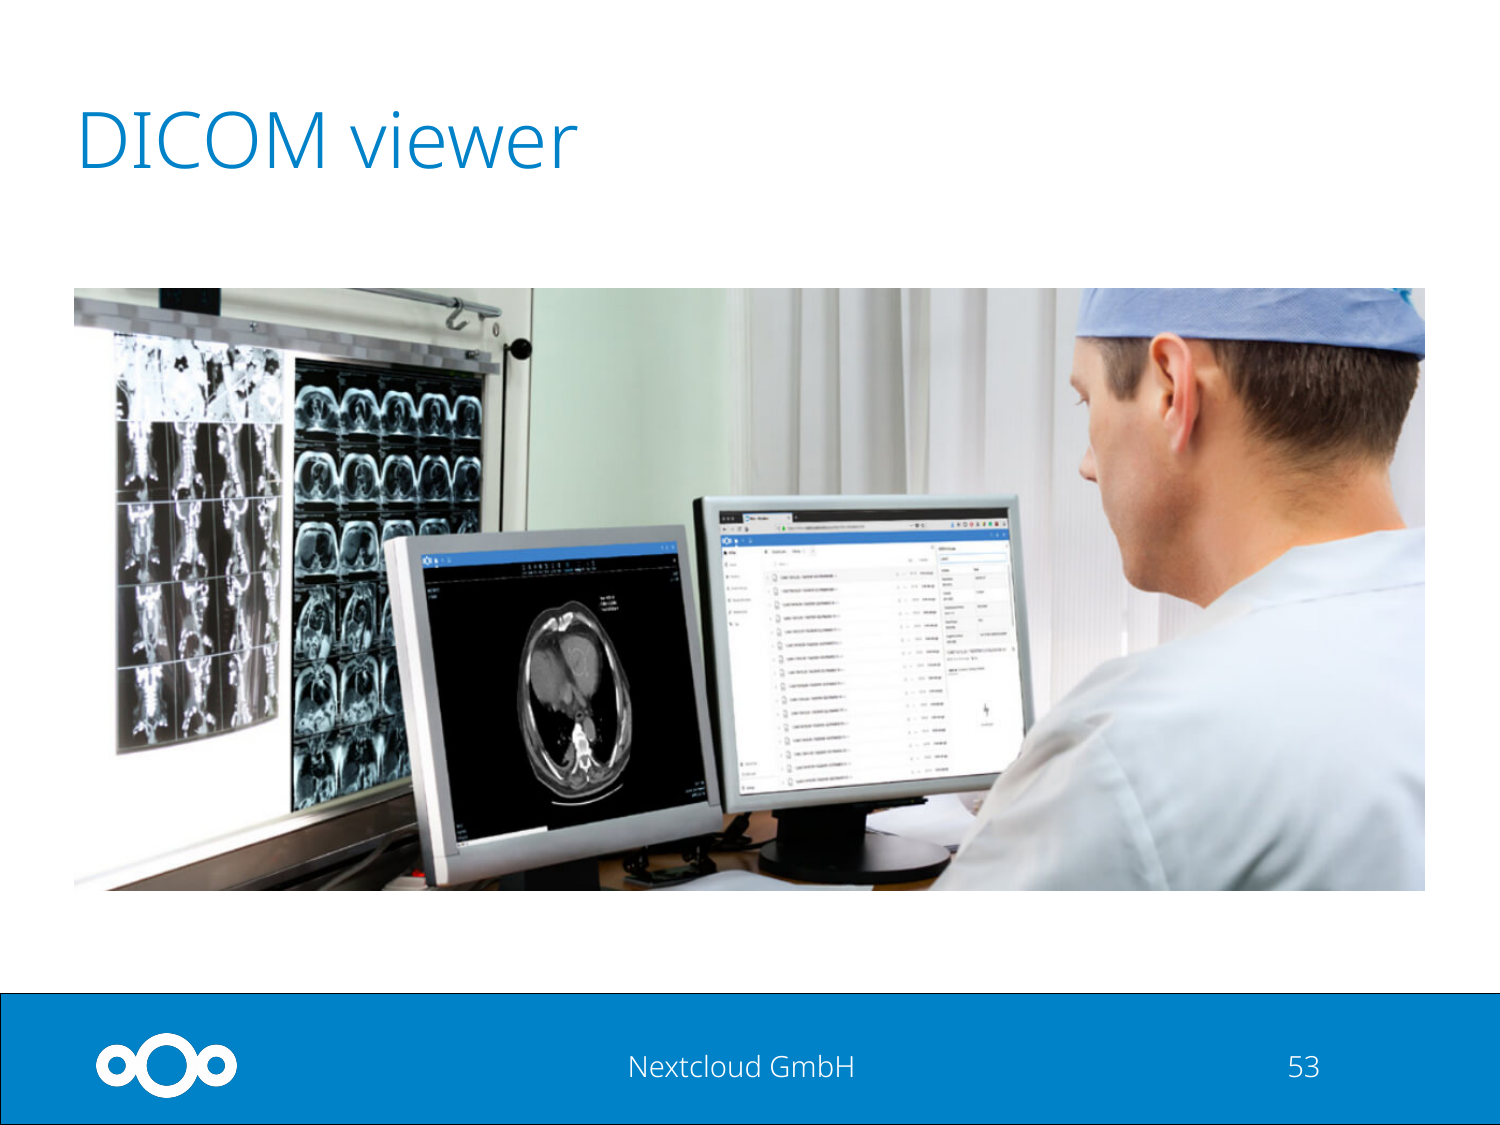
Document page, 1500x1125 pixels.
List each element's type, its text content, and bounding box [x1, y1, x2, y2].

title DICOM viewer [74, 44, 1425, 233]
picture [96, 1033, 237, 1098]
picture [74, 288, 1425, 891]
